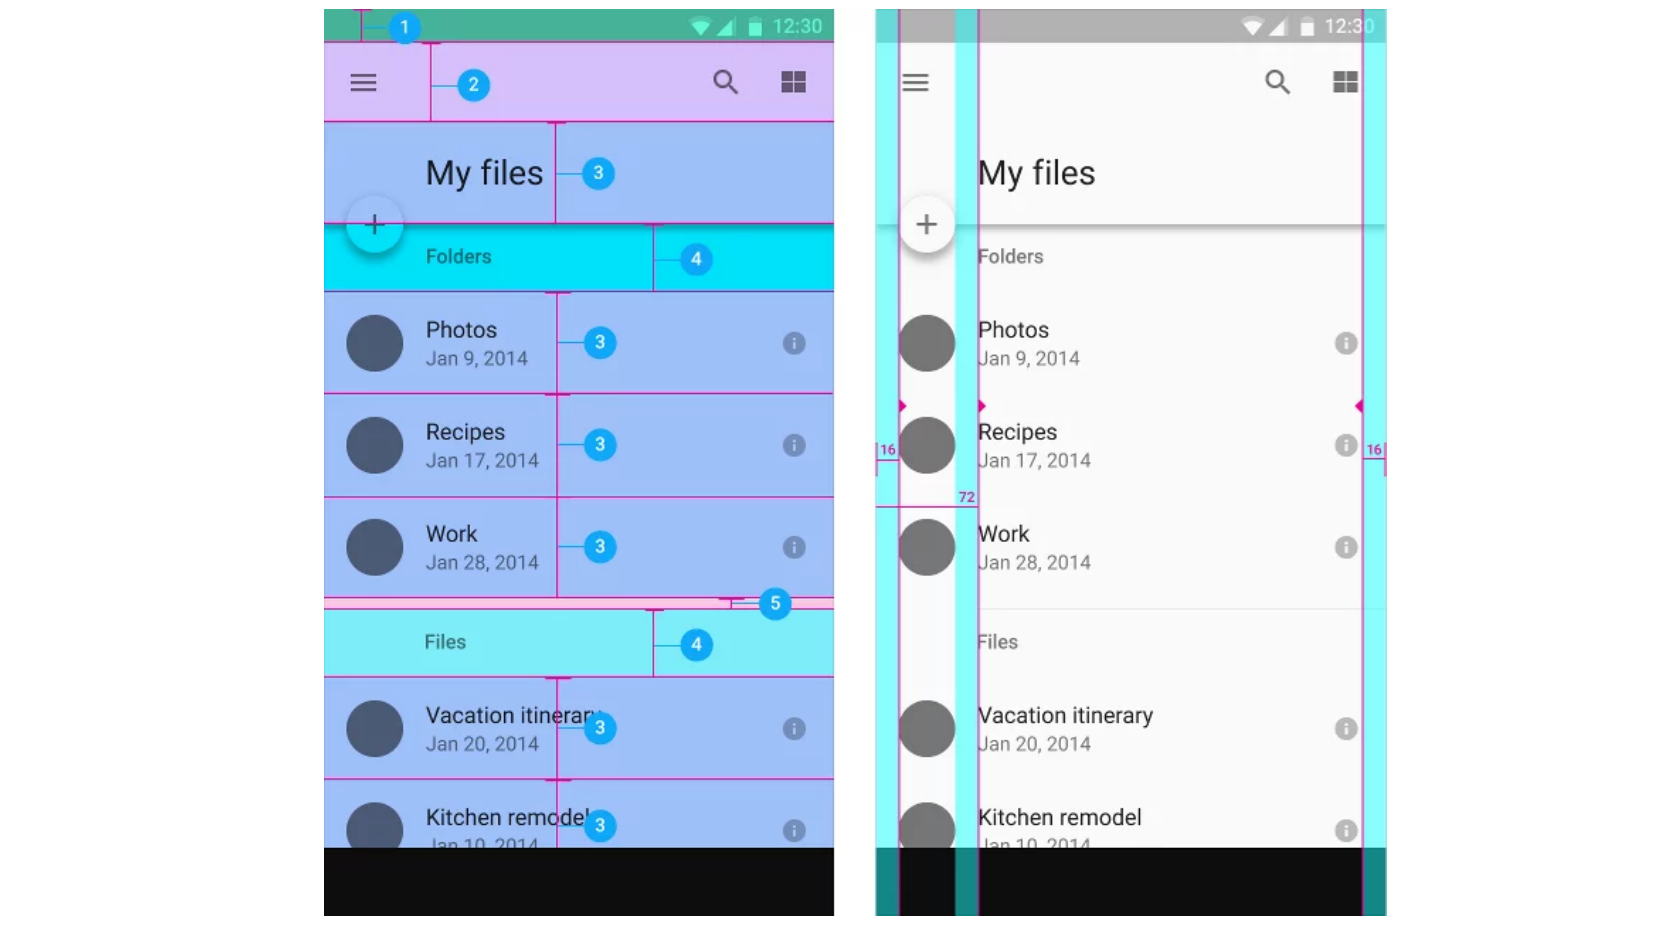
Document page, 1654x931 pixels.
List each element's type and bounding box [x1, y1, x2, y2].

picture [324, 9, 1387, 916]
